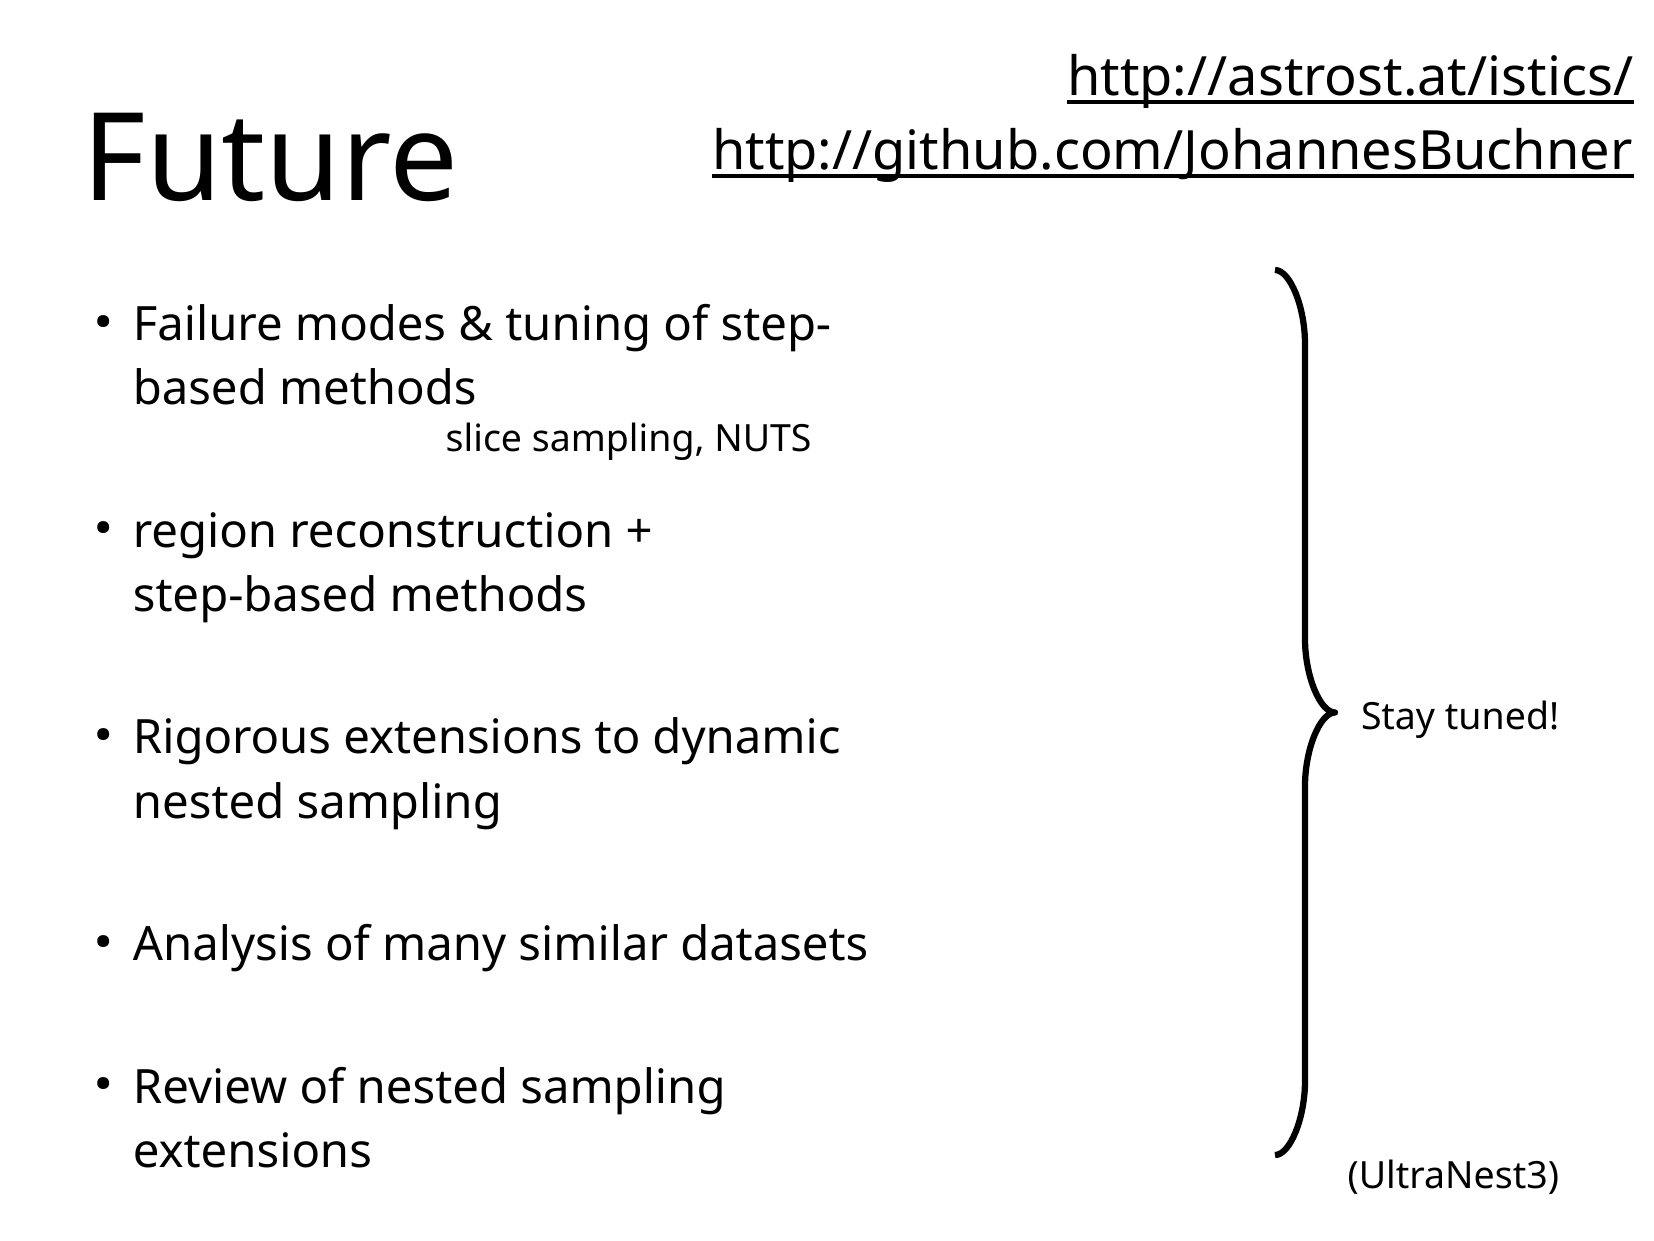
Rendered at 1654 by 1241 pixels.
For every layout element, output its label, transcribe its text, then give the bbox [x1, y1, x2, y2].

text_box Stay tuned! (UltraNest3) [1109, 682, 1325, 1123]
title Future [82, 49, 856, 257]
text_box slice sampling, NUTS [361, 403, 827, 521]
list Failure modes & tuning of step-based methods region reconstruction + step-based methods Rigorous extensions to dynamic nested sampling Analysis of many similar datasets Review of nested sampling extensions [82, 290, 871, 1201]
text_box Stay tuned! (UltraNest3) [1303, 682, 1575, 1123]
text_box http://astrost.at/istics/ http://github.com/JohannesBuchner [600, 30, 1649, 192]
